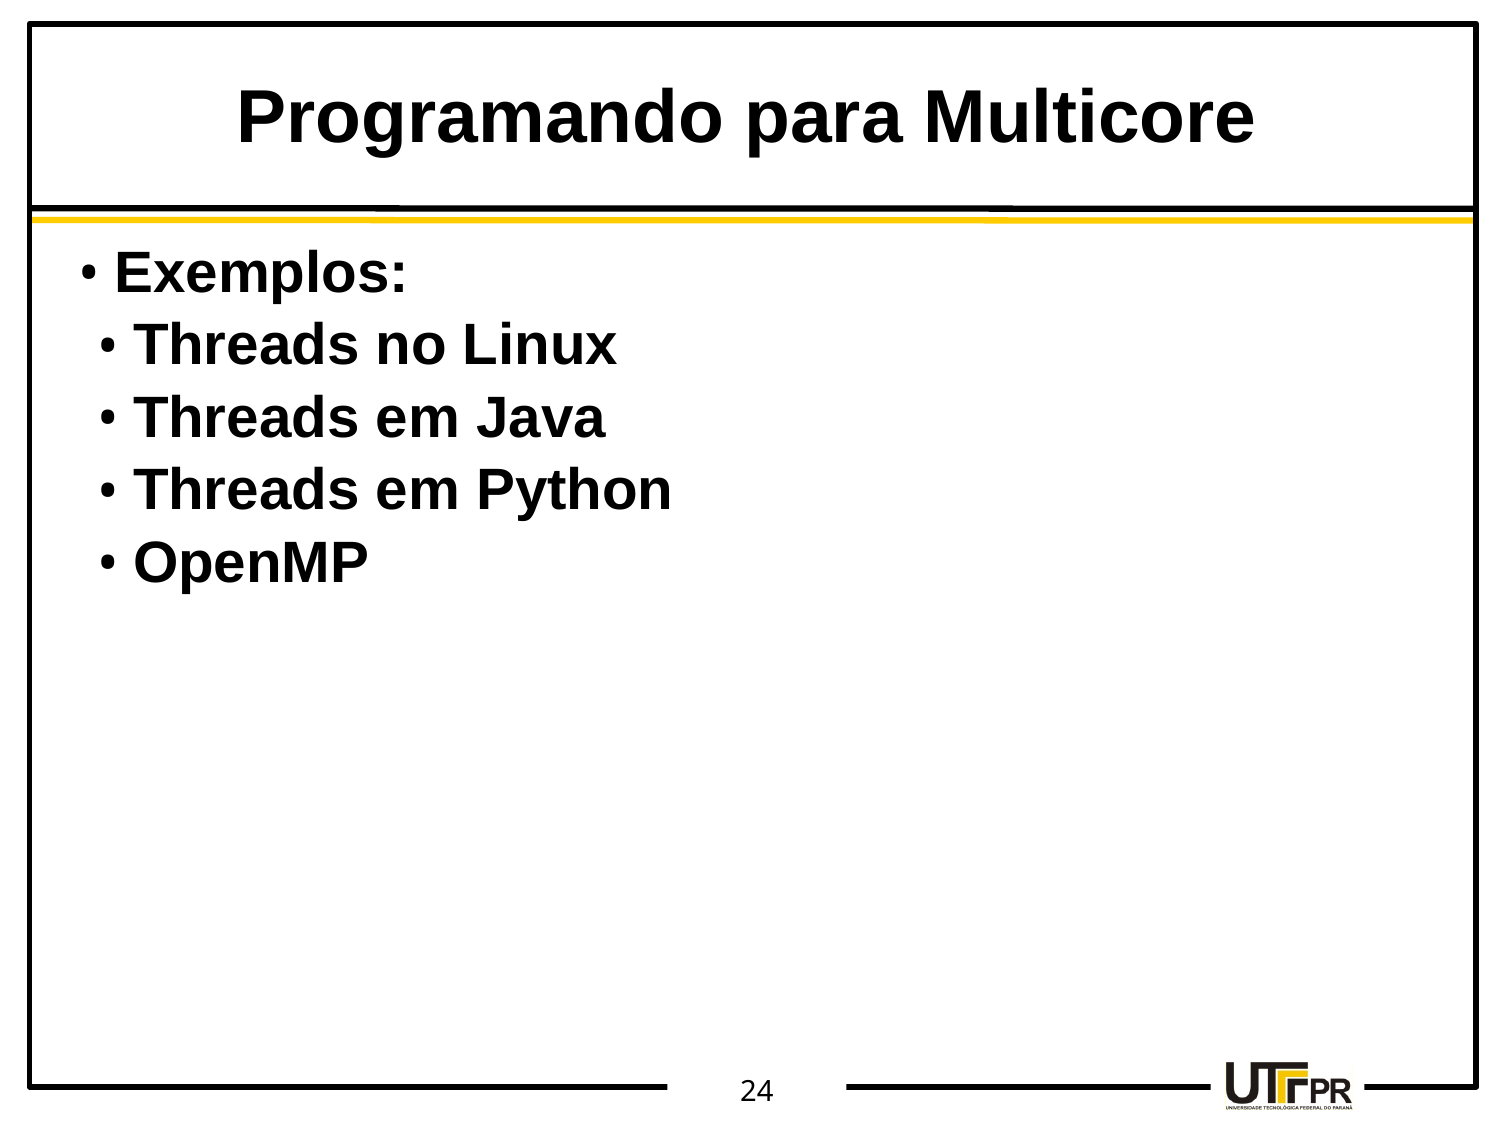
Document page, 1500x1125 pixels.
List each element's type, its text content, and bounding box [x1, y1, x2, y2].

list Exemplos: Threads no Linux Threads em Java Threads em Python OpenMP [41, 245, 1471, 1040]
picture [1225, 1062, 1353, 1110]
title Programando para Multicore [23, 43, 1471, 194]
